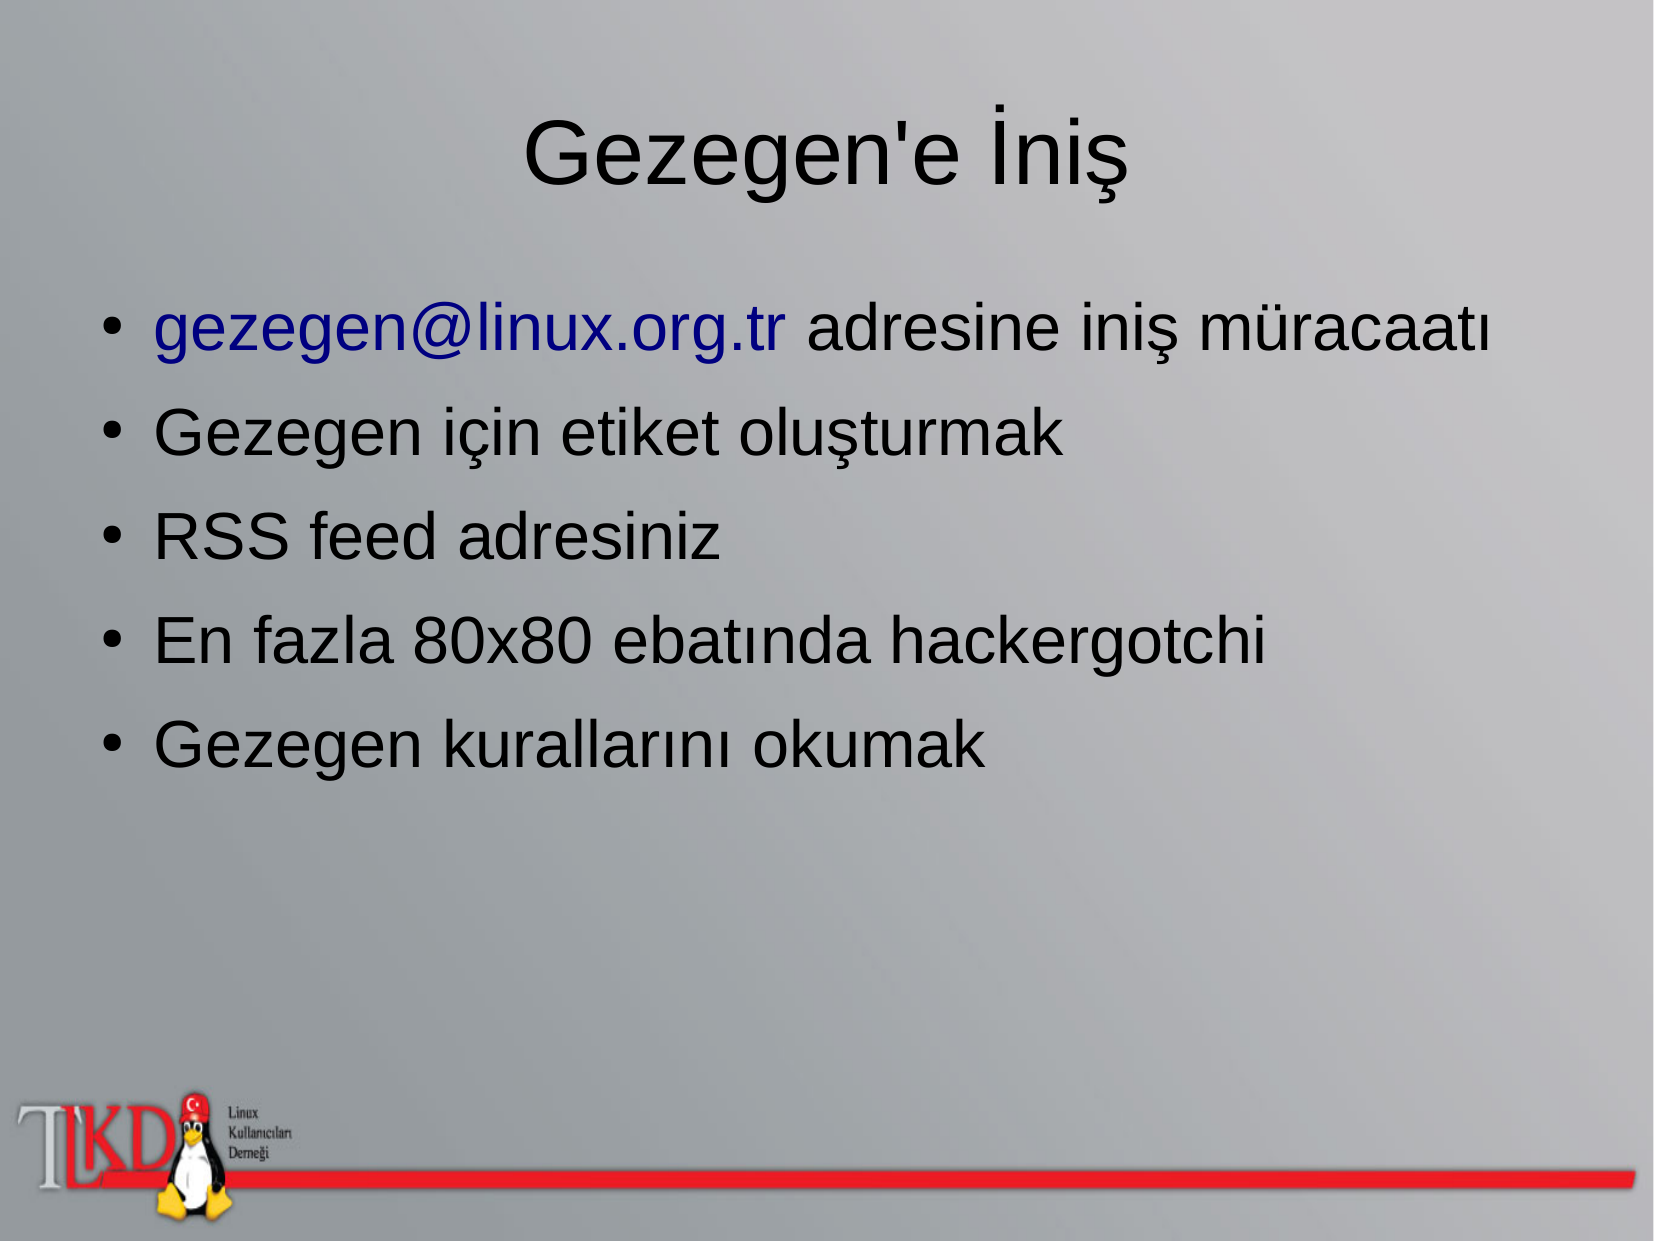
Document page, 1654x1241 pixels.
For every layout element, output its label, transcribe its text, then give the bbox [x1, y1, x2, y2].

picture [0, 0, 1654, 1241]
list gezegen@linux.org.tr adresine iniş müracaatı Gezegen için etiket oluşturmak RSS feed adresiniz En fazla 80x80 ebatında hackergotchi Gezegen kurallarını okumak [82, 290, 1571, 1094]
title Gezegen'e İniş [82, 49, 1571, 257]
